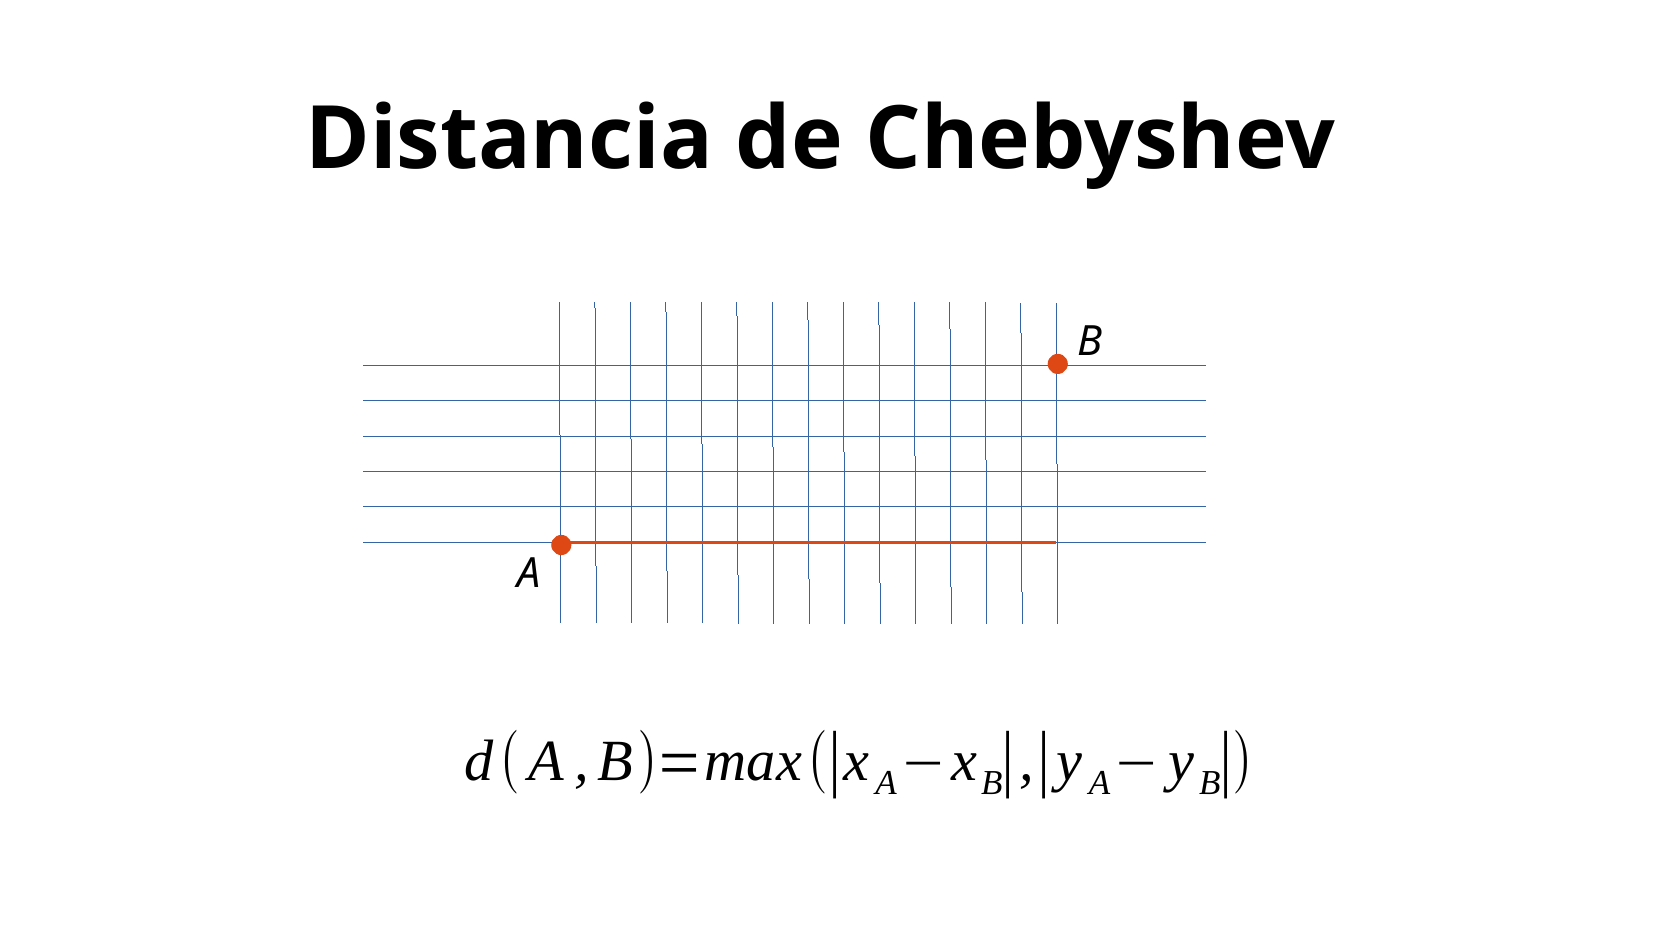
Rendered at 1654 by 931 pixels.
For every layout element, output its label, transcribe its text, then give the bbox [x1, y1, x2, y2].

text_box Distancia de Chebyshev [201, 67, 1440, 268]
text_box [551, 534, 572, 556]
text_box [1047, 353, 1068, 374]
text_box A [496, 534, 560, 601]
text_box B [1057, 303, 1122, 369]
chart [462, 727, 1253, 803]
